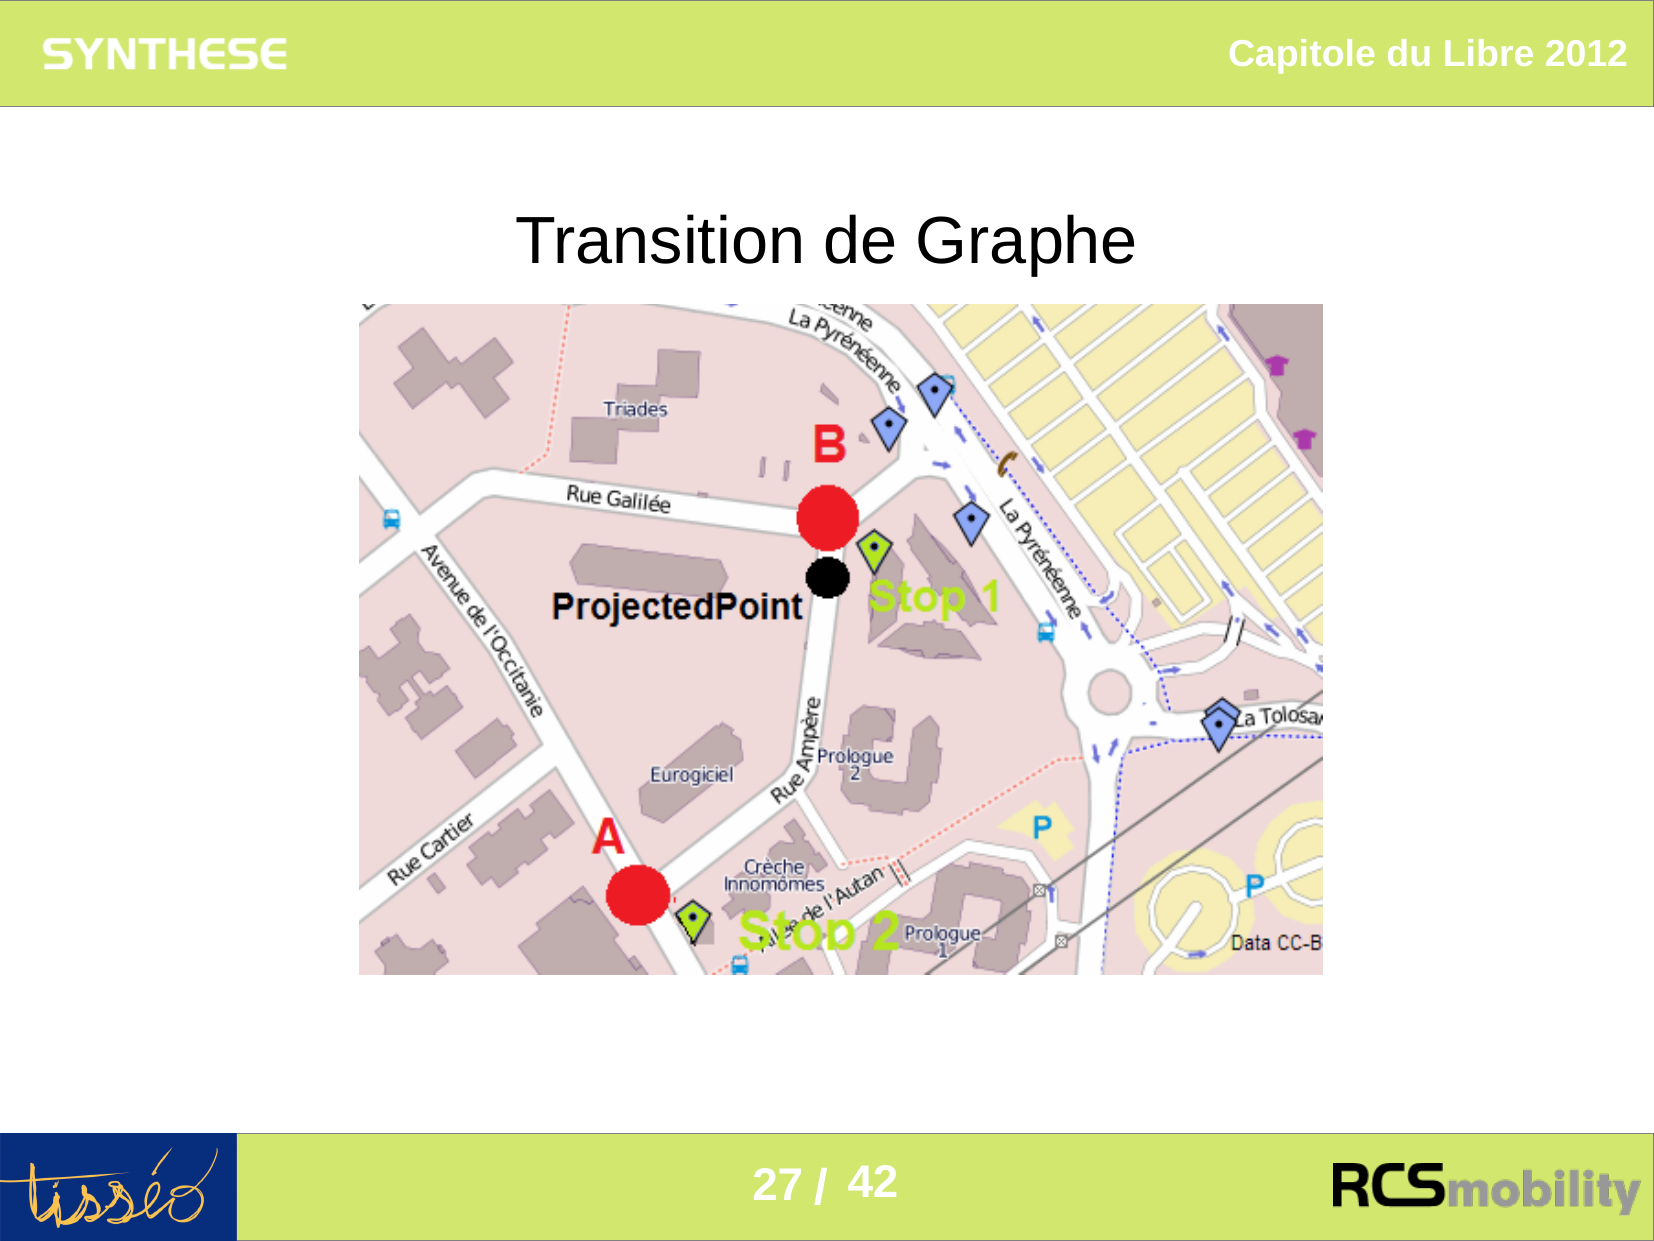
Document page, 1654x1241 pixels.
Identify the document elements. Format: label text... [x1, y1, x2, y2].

picture [41, 35, 292, 73]
picture [359, 304, 1323, 975]
picture [1333, 1163, 1642, 1217]
picture [0, 1133, 237, 1241]
text_box <numéro> [566, 1151, 819, 1241]
text_box / [237, 1133, 1654, 1241]
text_box 42 [832, 1149, 968, 1229]
subtitle Transition de Graphe [82, 141, 1571, 1087]
text_box Capitole du Libre 2012 [0, 0, 1654, 107]
